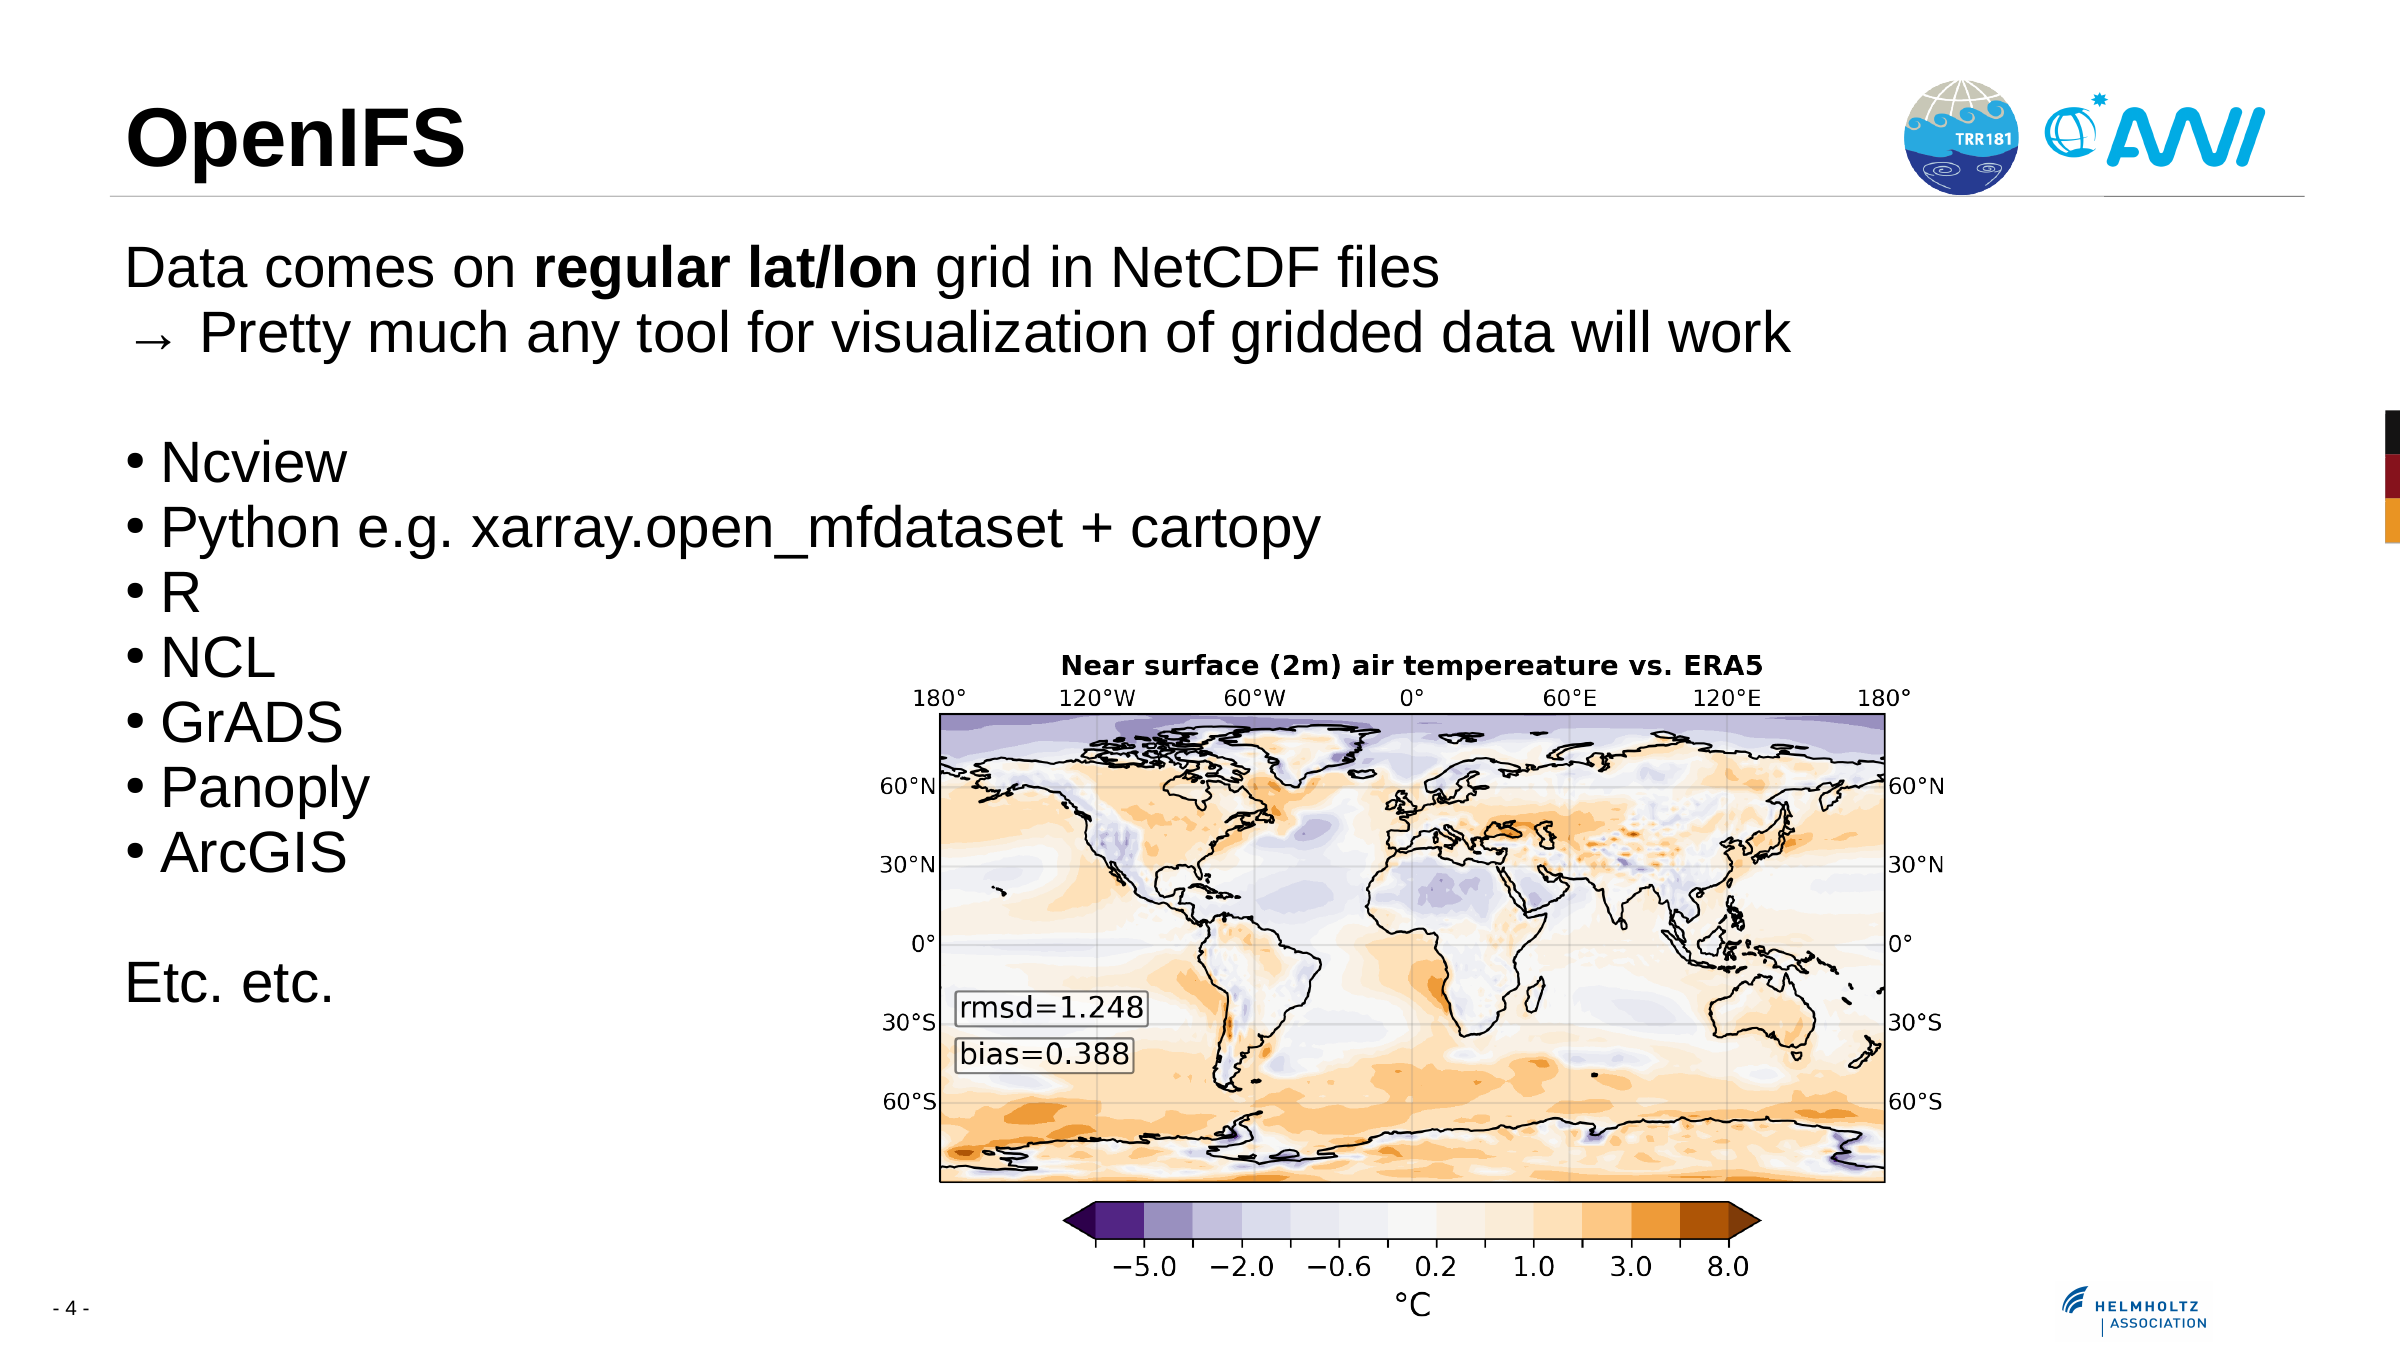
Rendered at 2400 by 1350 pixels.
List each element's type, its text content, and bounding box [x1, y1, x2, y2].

picture [862, 637, 1961, 1339]
text_box Data comes on regular lat/lon grid in NetCDF files → Pretty much any tool for visualization of gridded data will work Ncview Python e.g. xarray.open_mfdataset + cartopy R NCL GrADS Panoply ArcGIS Etc. etc. [109, 227, 2256, 1350]
text_box OpenIFS [110, 75, 2297, 195]
